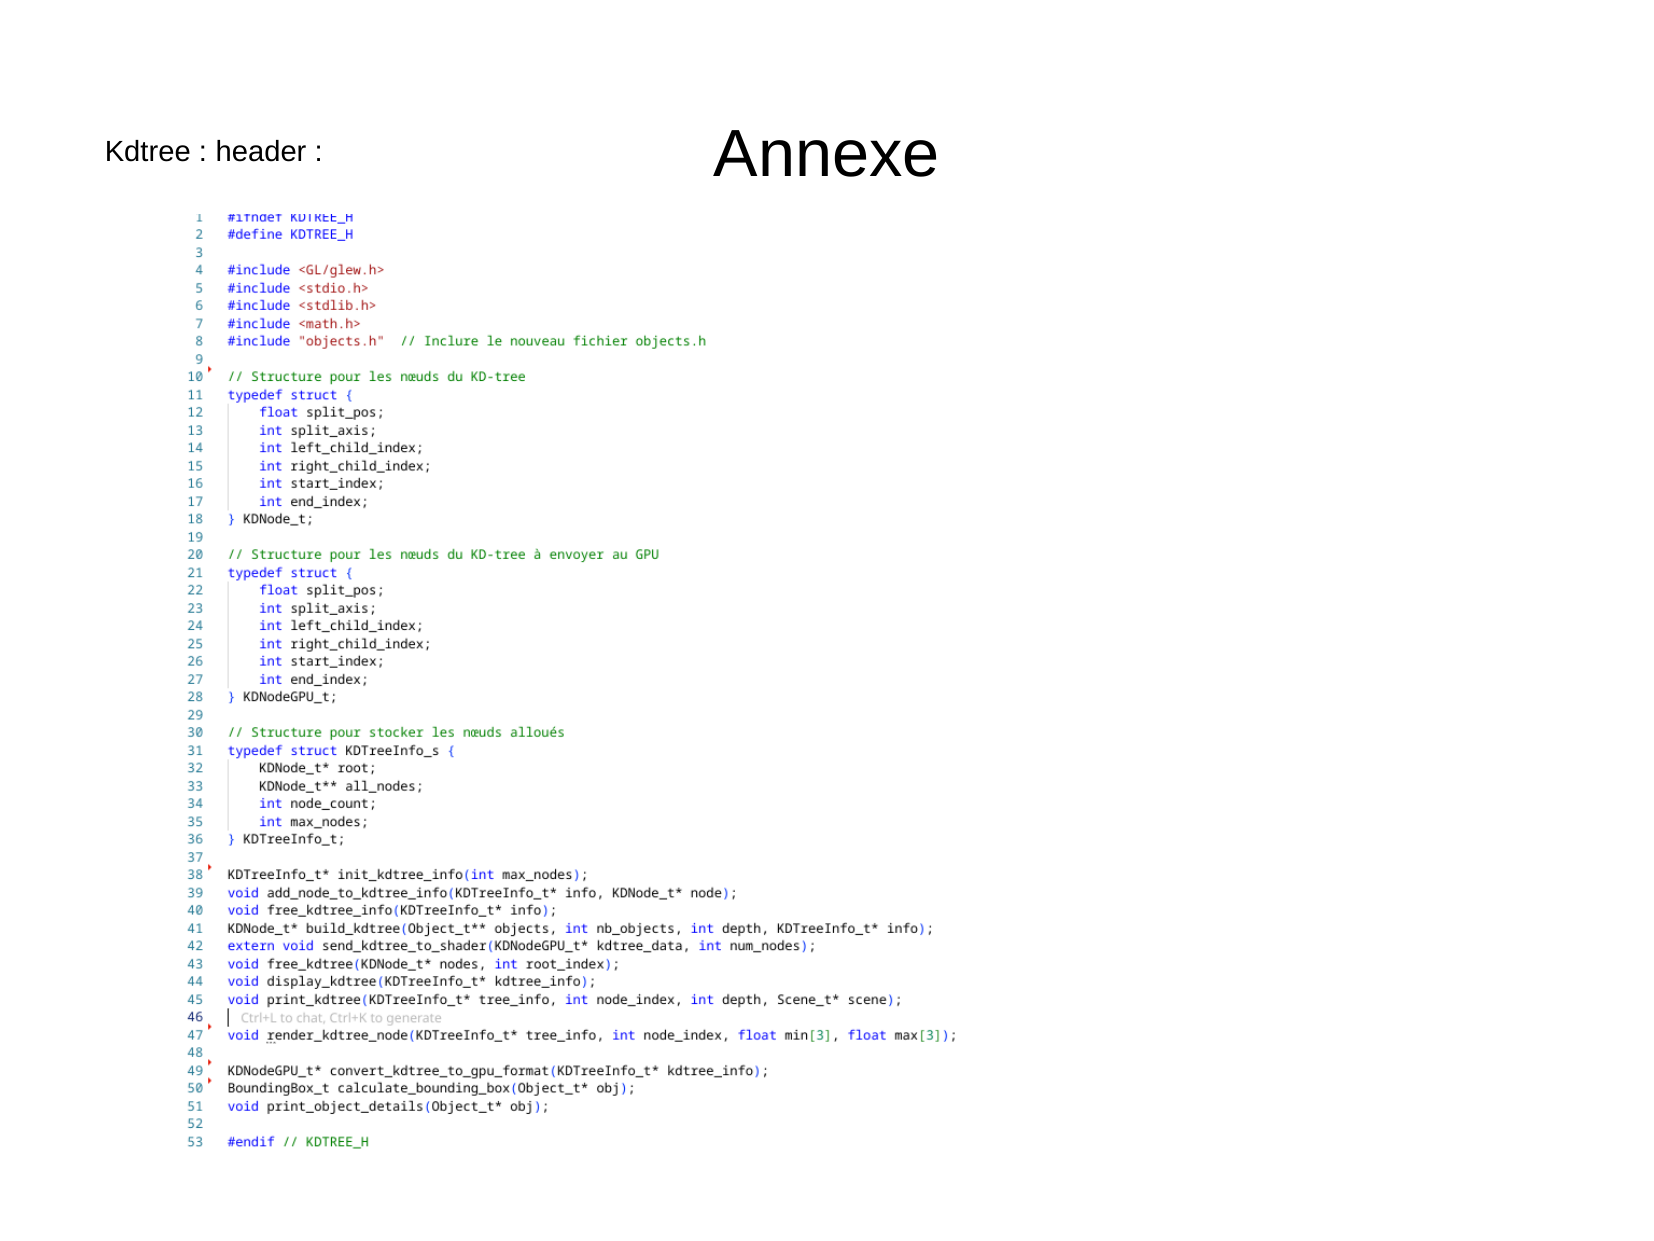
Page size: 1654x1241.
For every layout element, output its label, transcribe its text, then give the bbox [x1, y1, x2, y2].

picture [177, 214, 1155, 1155]
text_box Kdtree : header : [90, 127, 362, 176]
title Annexe [82, 49, 1571, 257]
